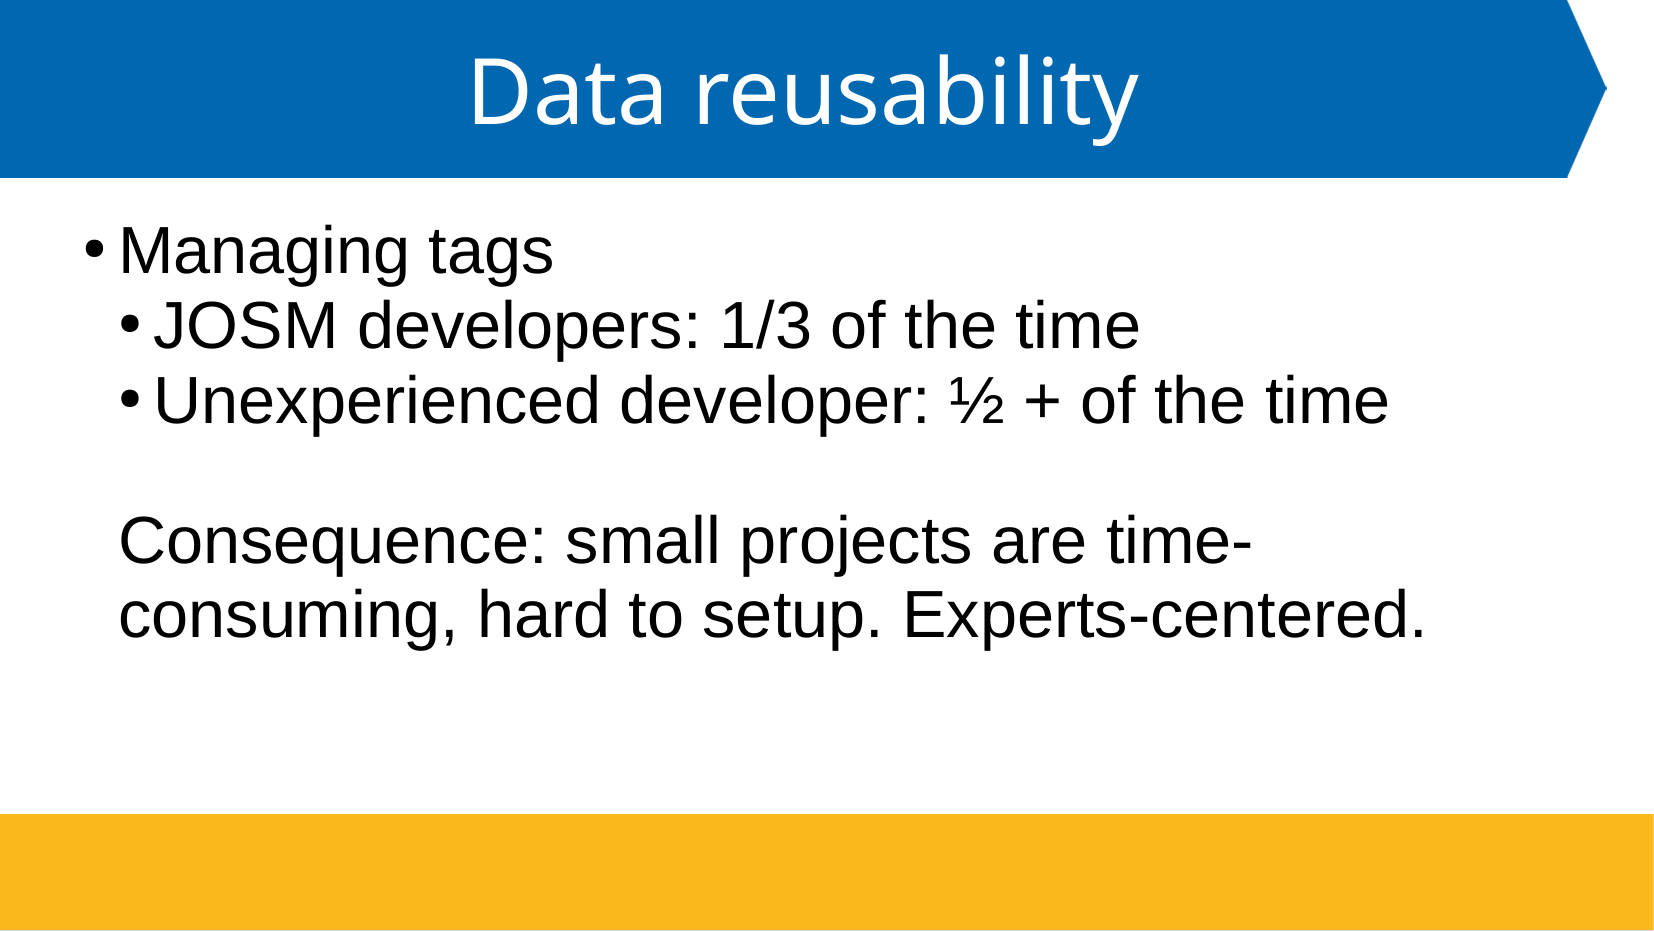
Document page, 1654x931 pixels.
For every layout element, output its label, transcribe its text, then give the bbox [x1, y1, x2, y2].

subtitle Managing tags JOSM developers: 1/3 of the time Unexperienced developer: ½ + of the time Consequence: small projects are time-consuming, hard to setup. Experts-centered. [82, 213, 1571, 792]
title Data reusability [59, 23, 1548, 154]
picture [0, 814, 1654, 931]
picture [0, 0, 1607, 178]
